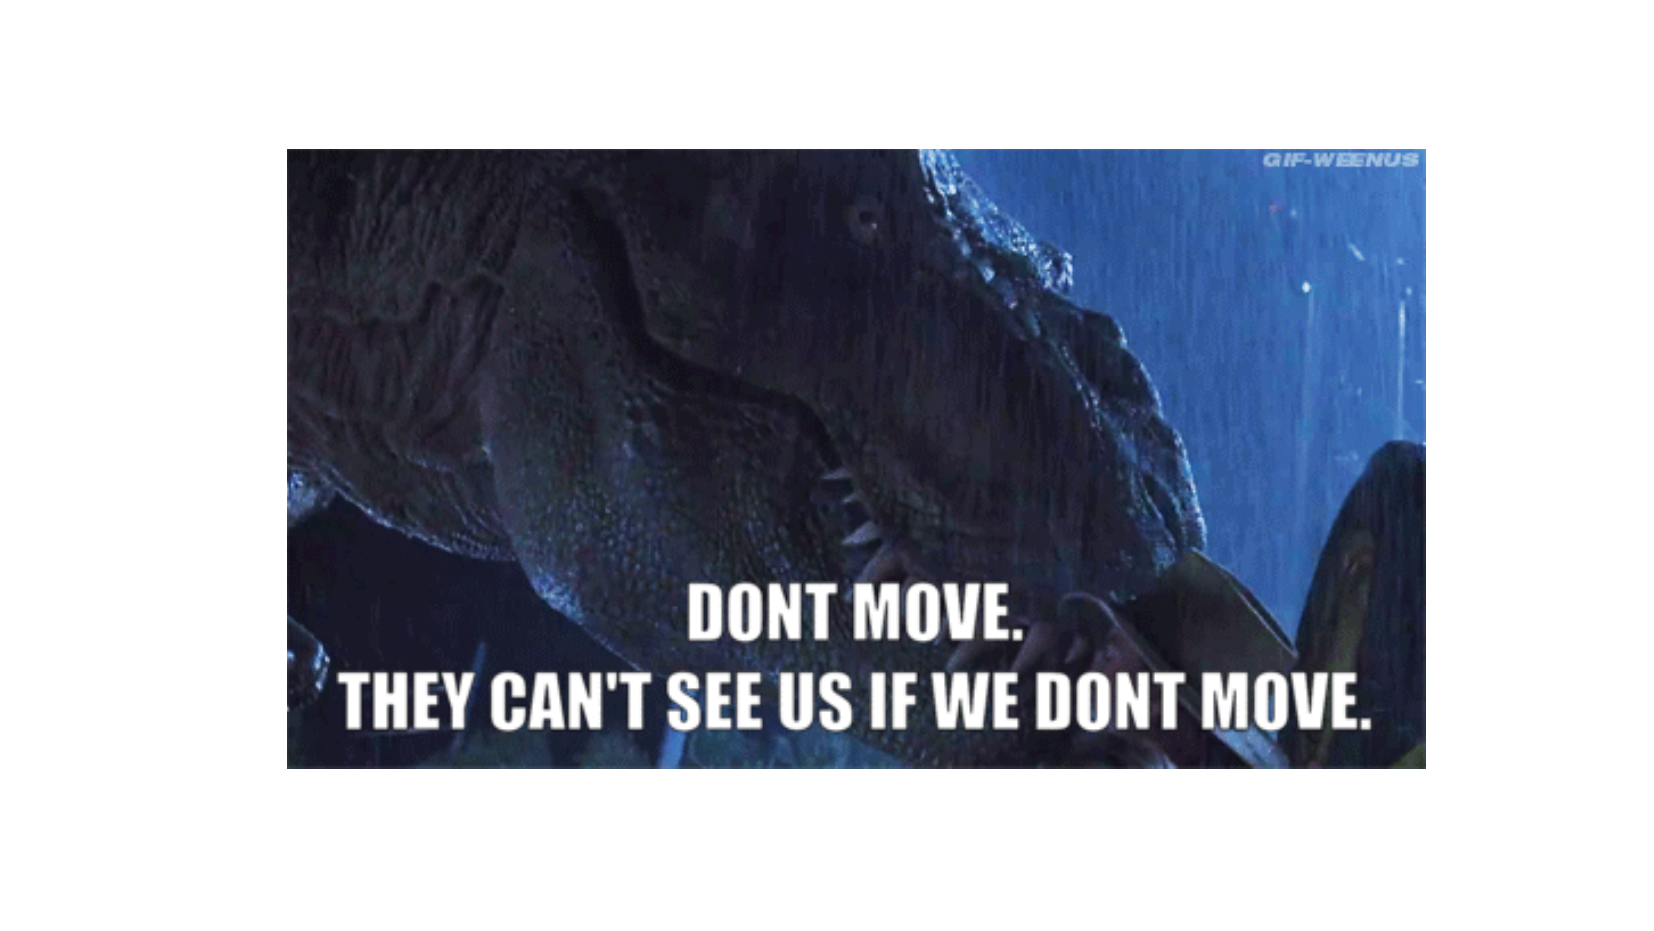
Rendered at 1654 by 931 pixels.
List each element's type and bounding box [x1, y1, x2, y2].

picture [287, 149, 1426, 769]
